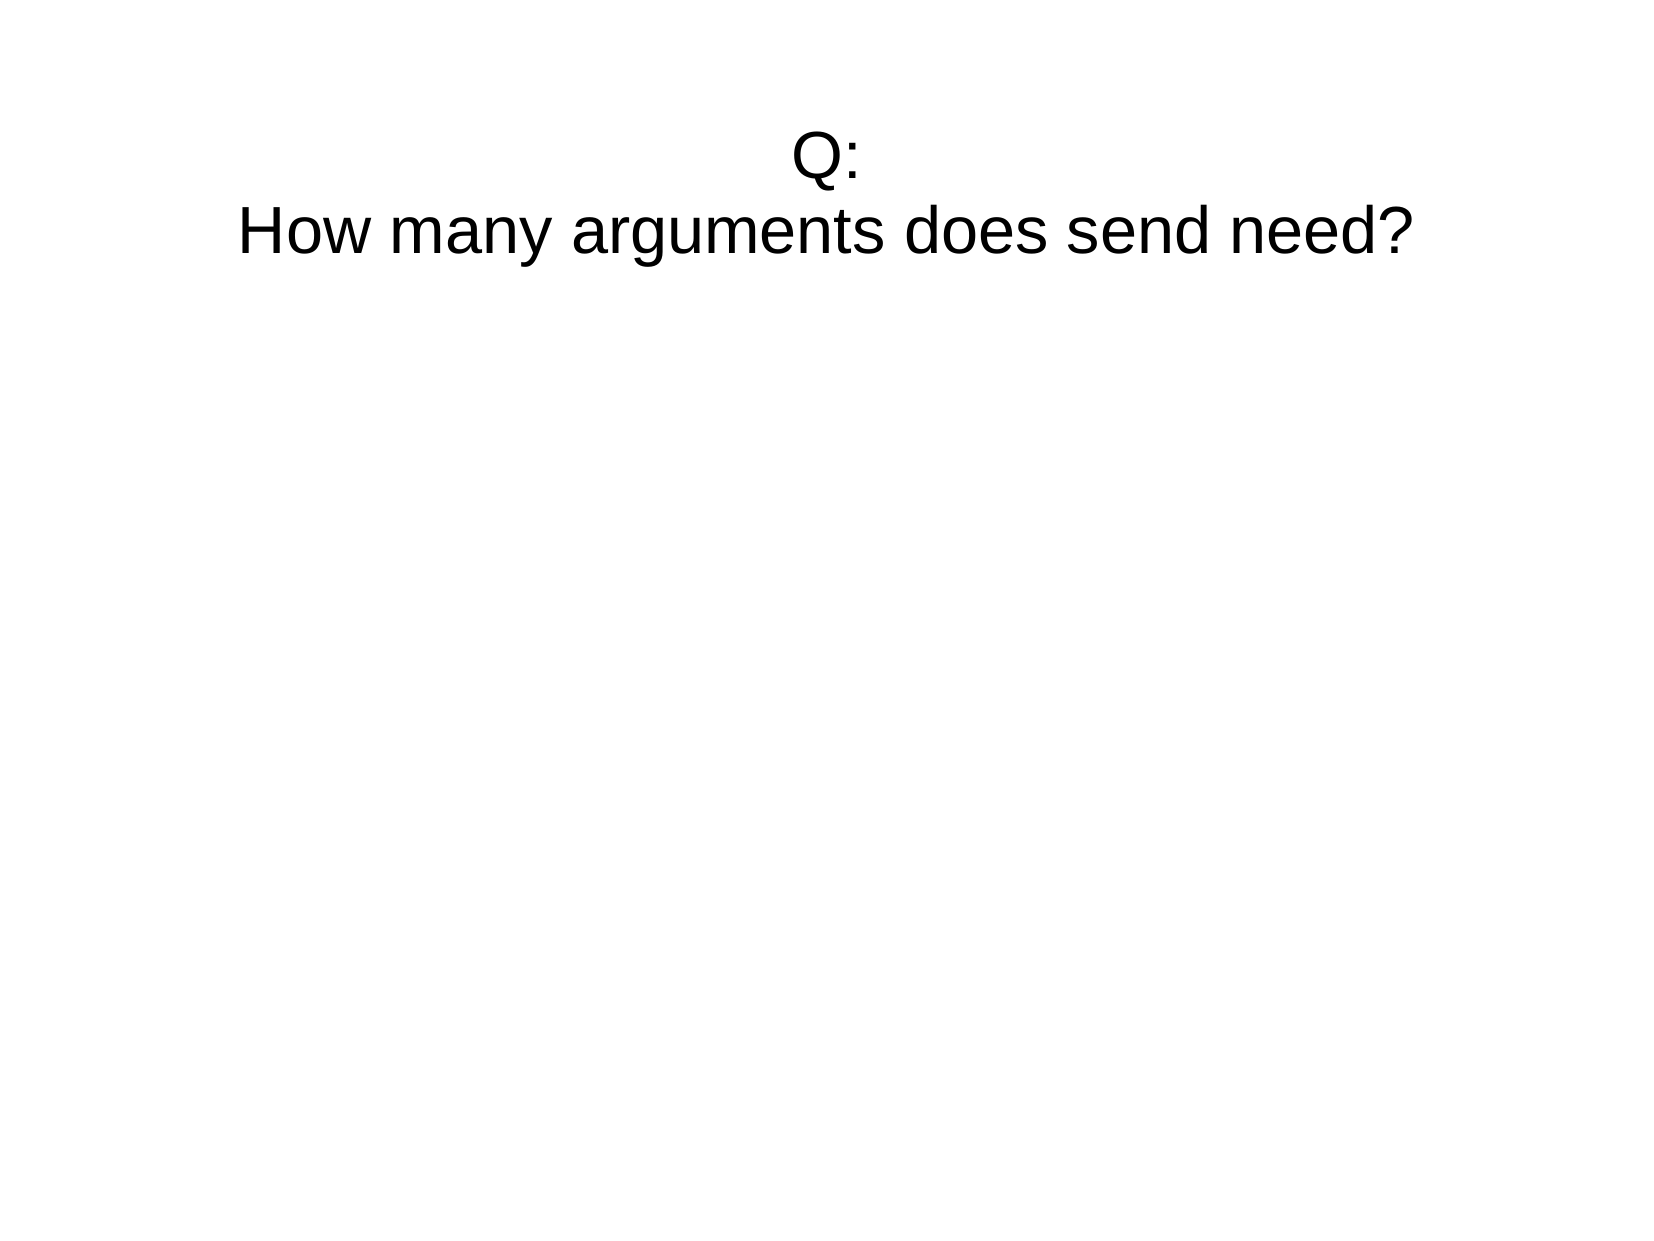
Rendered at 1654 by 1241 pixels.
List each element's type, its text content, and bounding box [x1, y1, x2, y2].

subtitle Q: How many arguments does send need? [82, 49, 1571, 1010]
